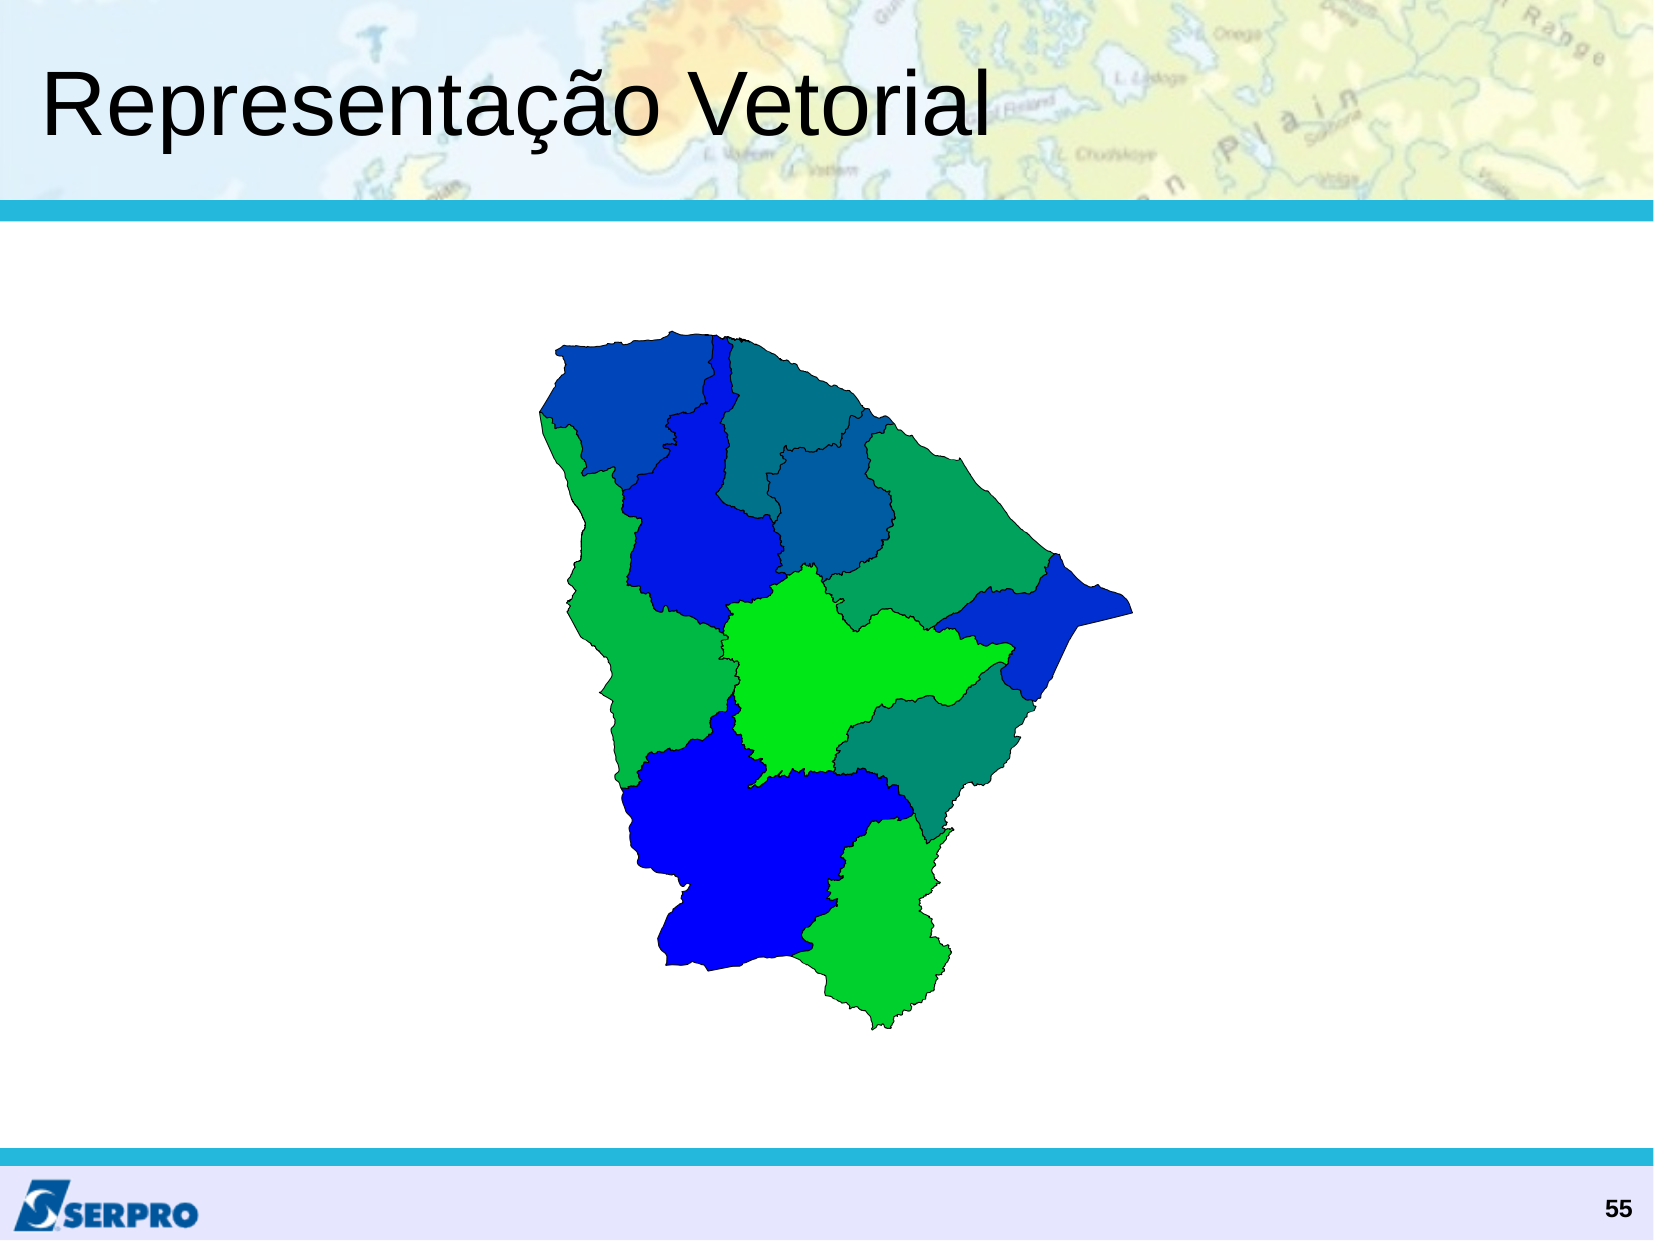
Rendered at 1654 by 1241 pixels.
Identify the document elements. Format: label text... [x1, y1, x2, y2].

picture [457, 316, 1159, 1036]
title Representação Vetorial [40, 49, 1614, 159]
picture [10, 1177, 201, 1235]
